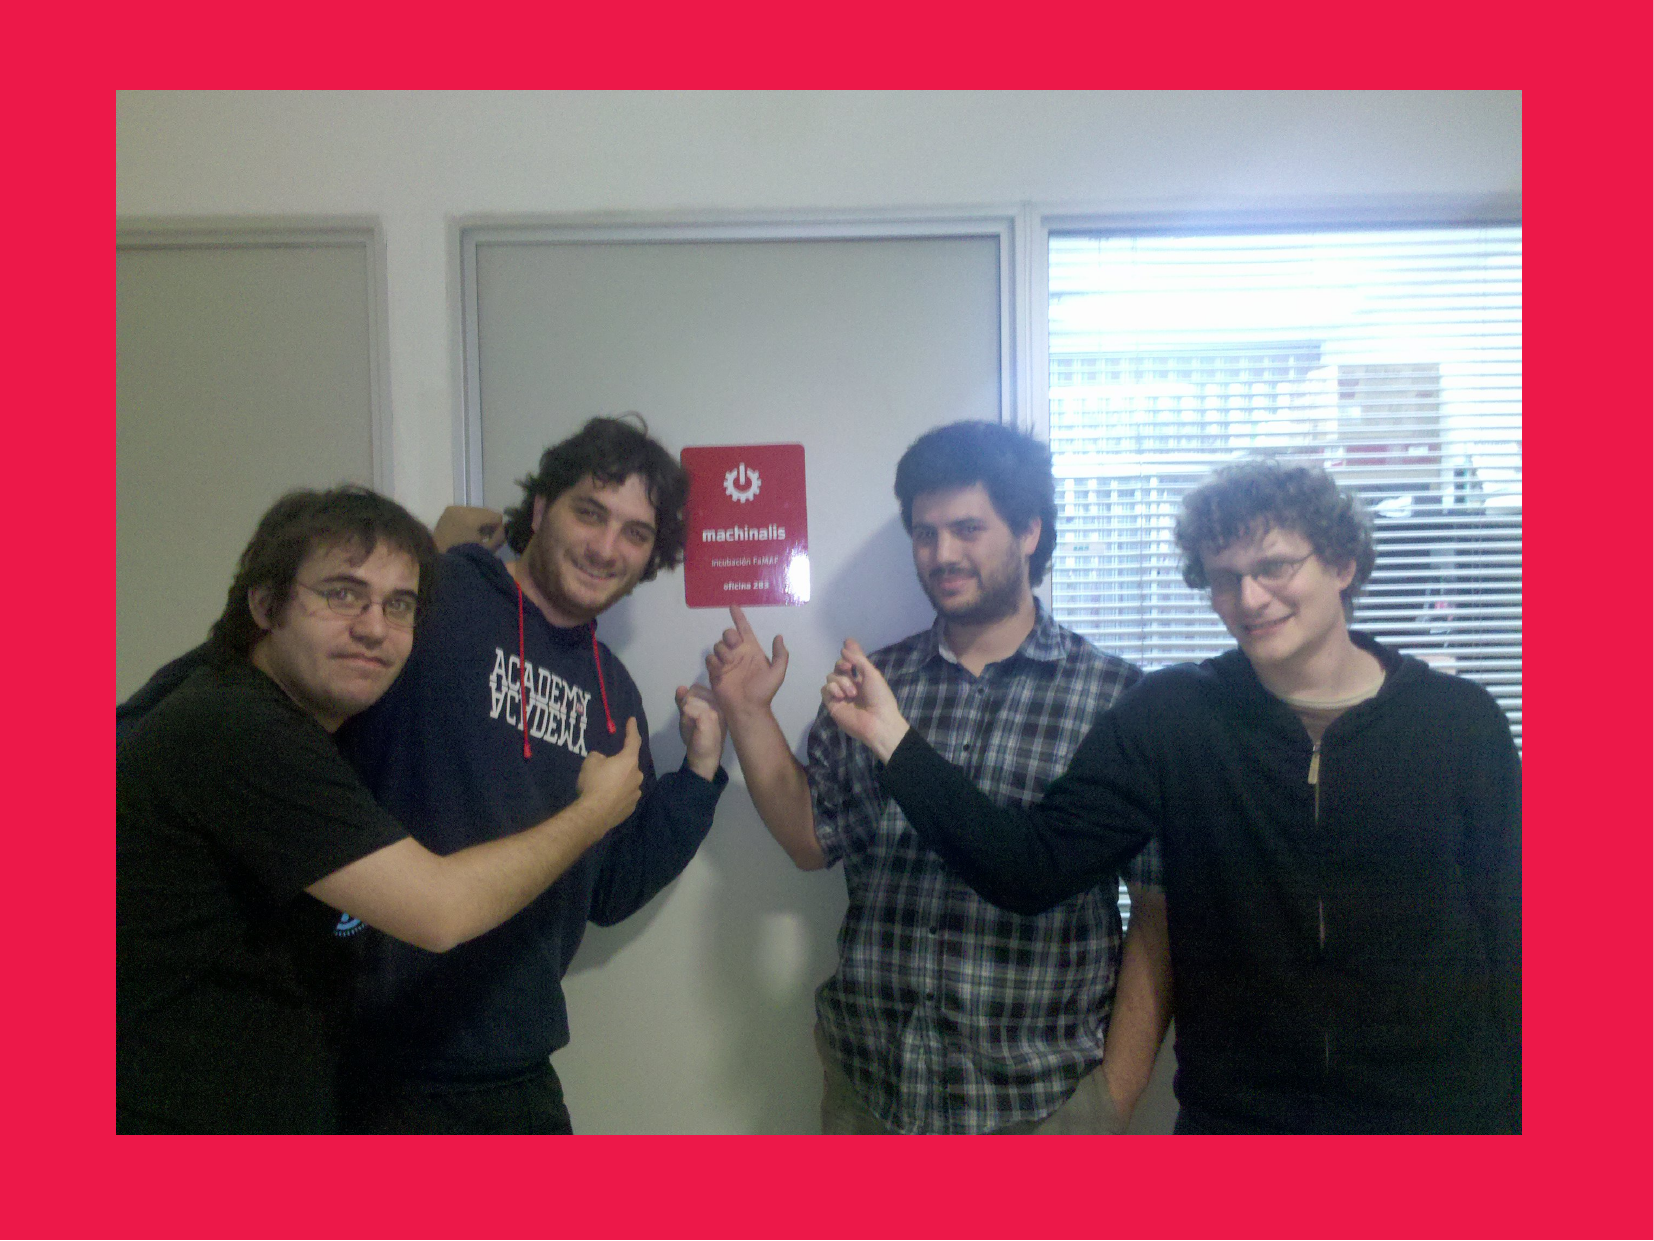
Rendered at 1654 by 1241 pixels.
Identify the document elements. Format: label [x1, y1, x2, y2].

picture [116, 90, 1522, 1135]
